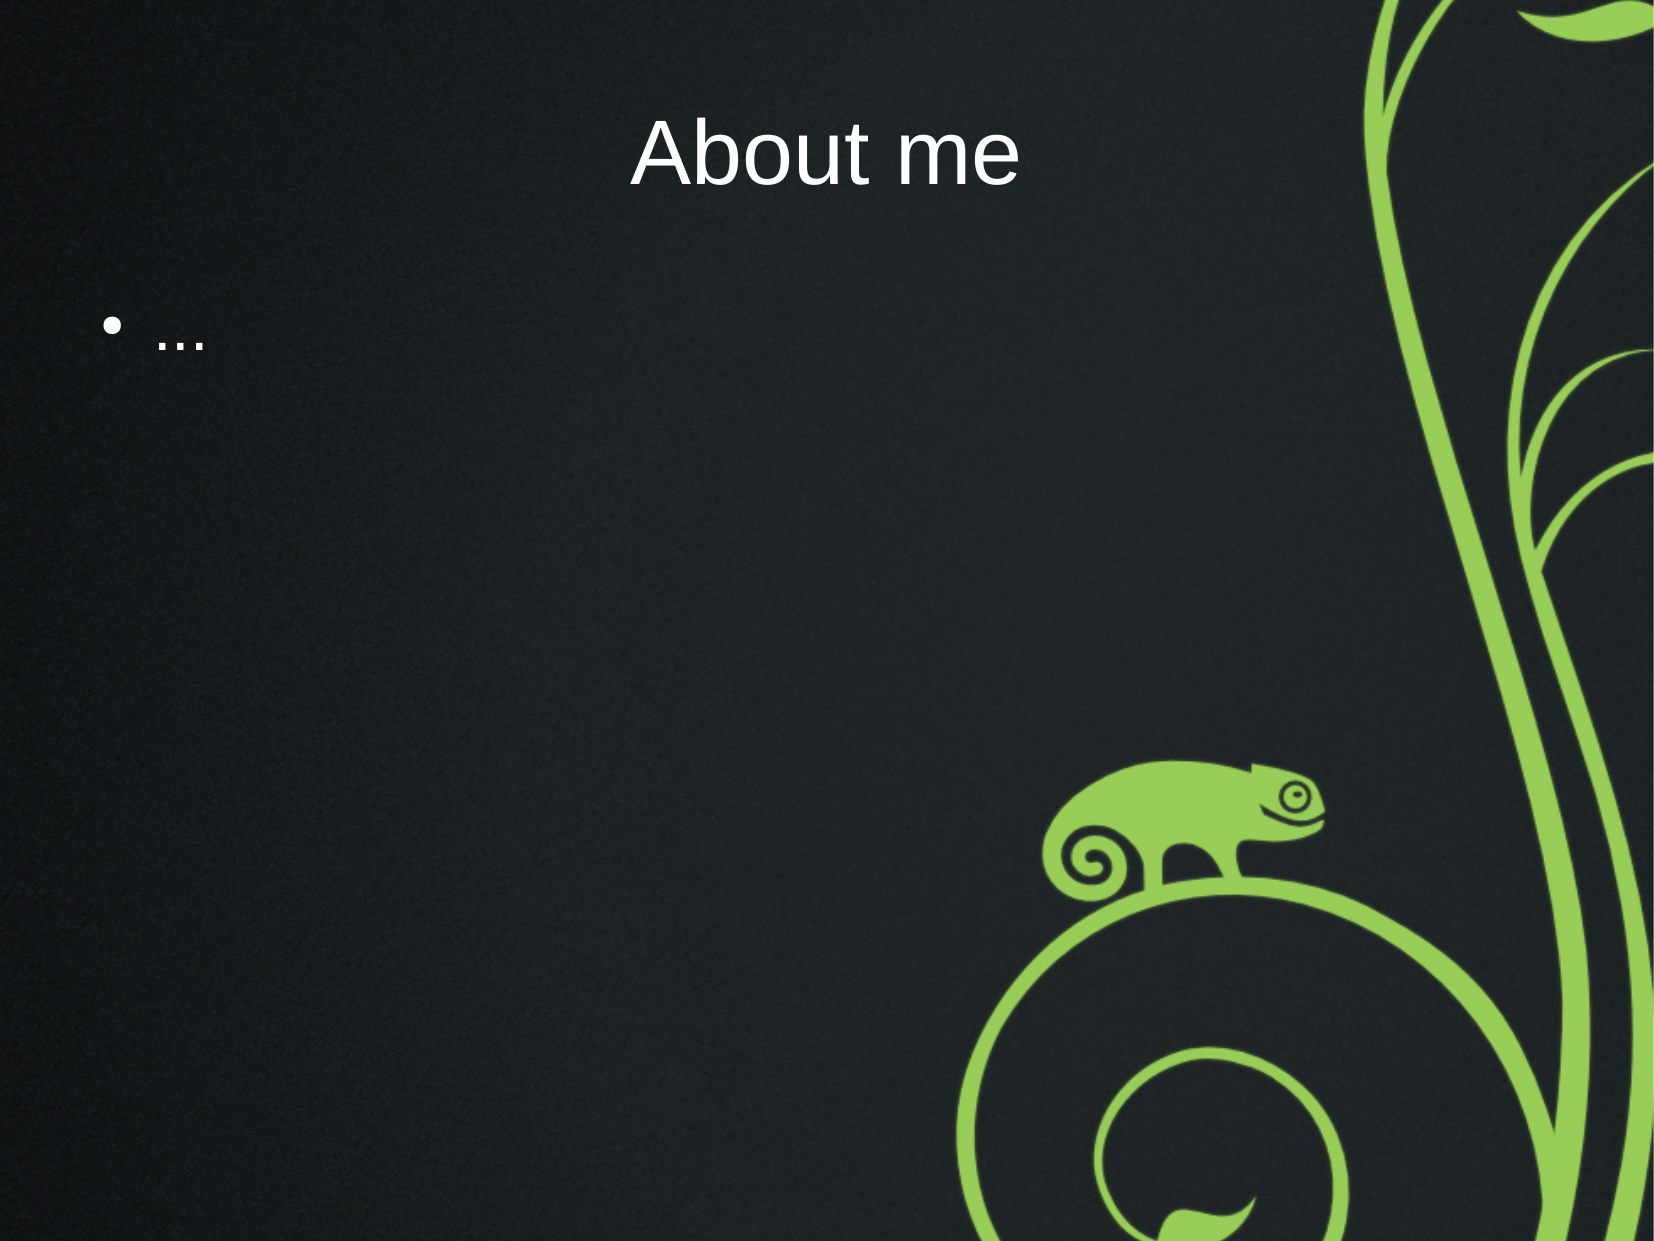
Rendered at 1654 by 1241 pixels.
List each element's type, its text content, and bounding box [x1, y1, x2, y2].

picture [0, 0, 1654, 1241]
list ... [82, 290, 1538, 1010]
title About me [82, 49, 1571, 257]
